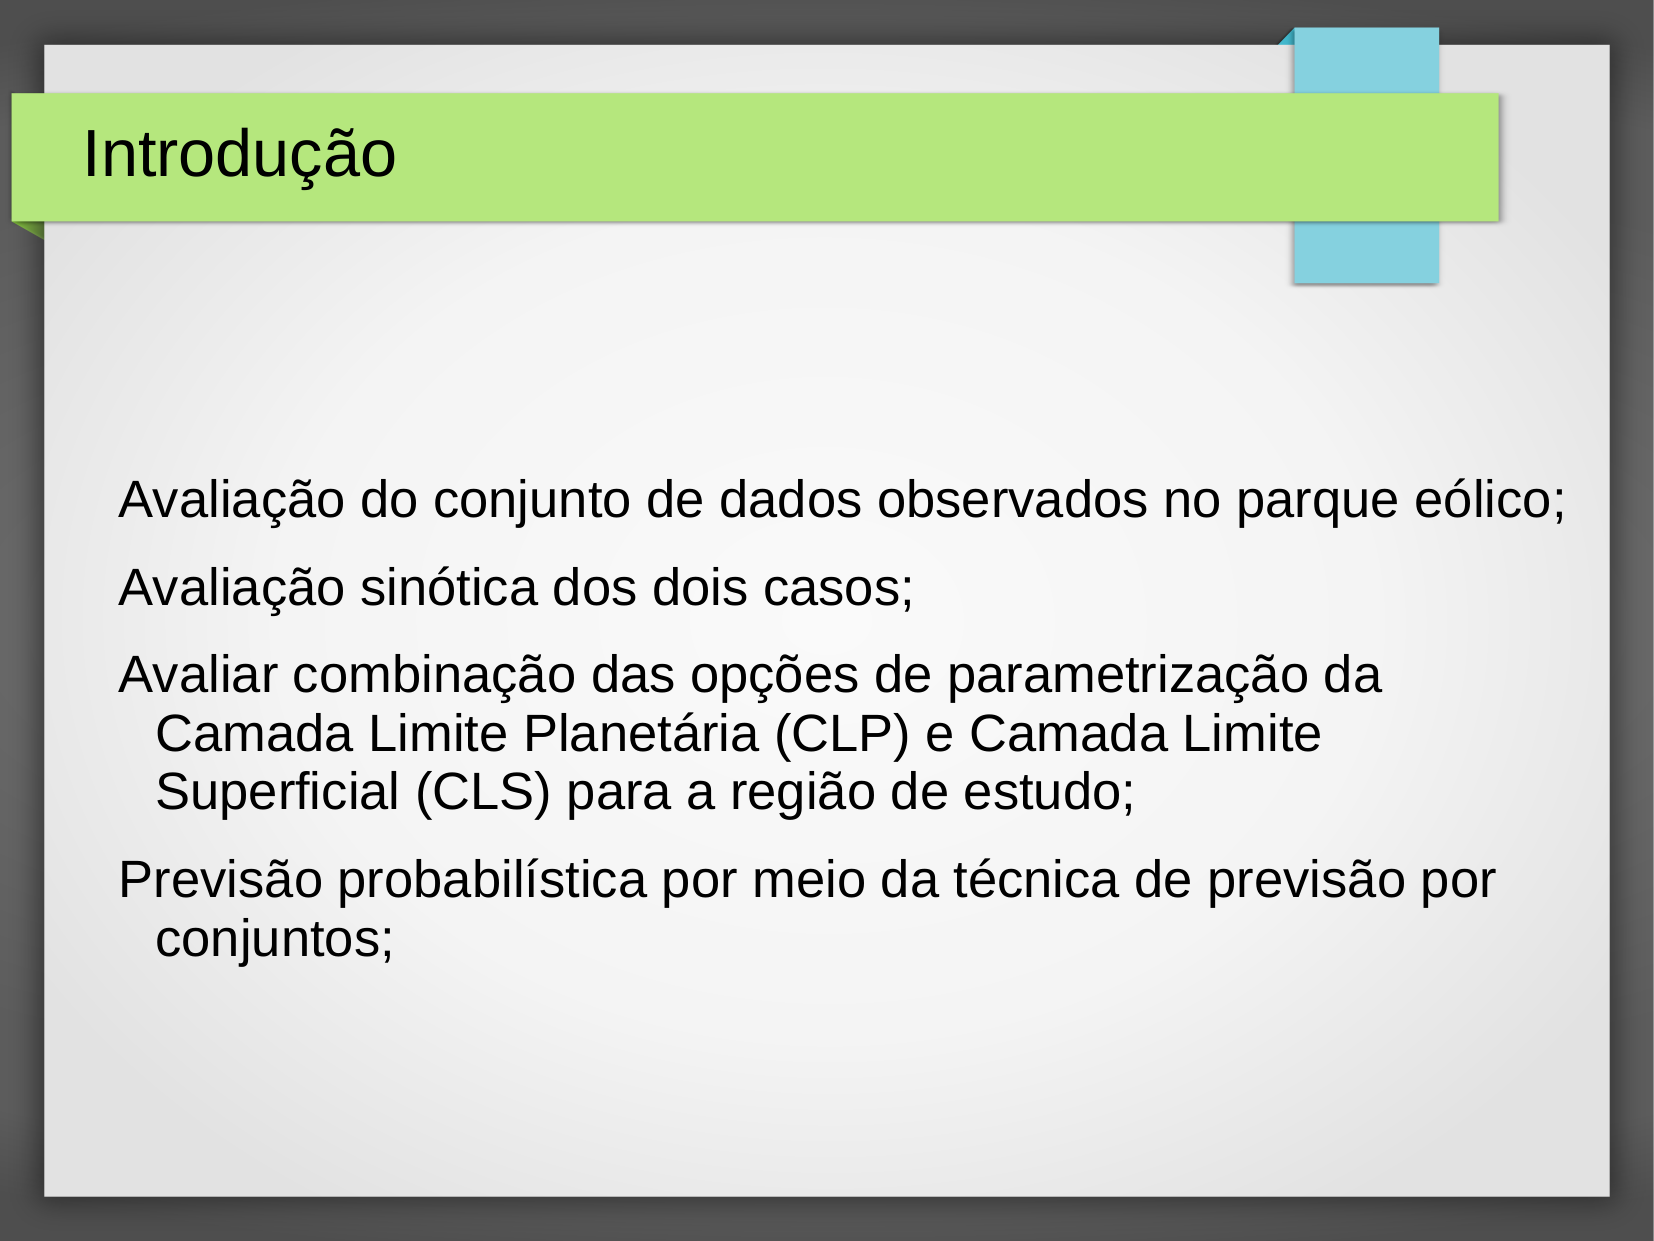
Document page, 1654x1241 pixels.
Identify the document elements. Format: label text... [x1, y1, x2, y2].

list Avaliação do conjunto de dados observados no parque eólico; Avaliação sinótica dos dois casos; Avaliar combinação das opções de parametrização da Camada Limite Planetária (CLP) e Camada Limite Superficial (CLS) para a região de estudo; Previsão probabilística por meio da técnica de previsão por conjuntos; [82, 295, 1571, 1015]
title Introdução [82, 94, 1264, 213]
picture [0, 0, 1654, 1241]
